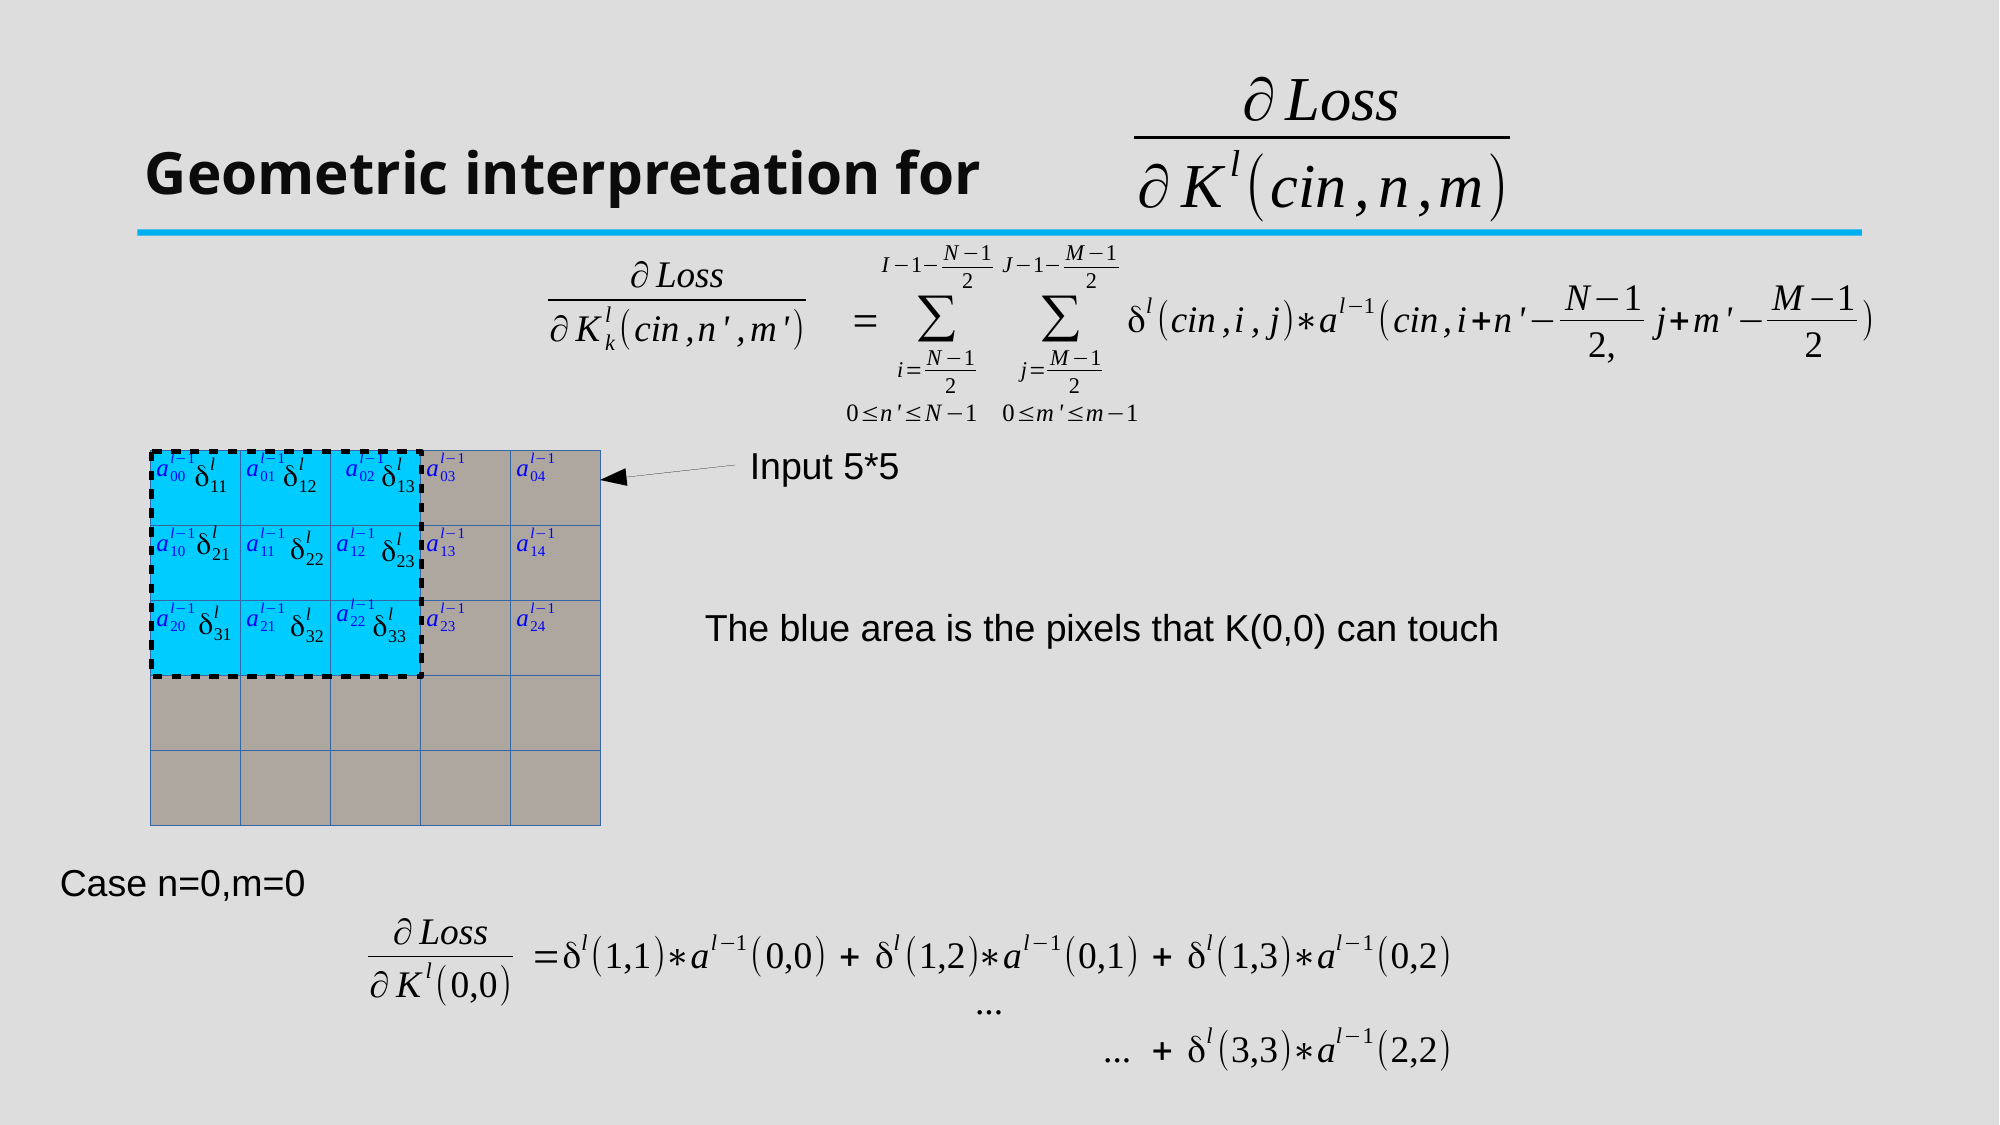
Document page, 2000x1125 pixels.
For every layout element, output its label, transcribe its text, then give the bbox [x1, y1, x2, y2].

chart [240, 595, 413, 647]
chart [339, 450, 471, 497]
text_box [150, 450, 601, 826]
text_box The blue area is the pixels that K(0,0) can touch [690, 600, 1591, 661]
chart [1125, 64, 1519, 225]
chart [540, 254, 814, 355]
text_box Input 5*5 [735, 438, 1021, 496]
title Geometric interpretation for [137, 108, 1863, 233]
chart [510, 450, 561, 485]
chart [240, 450, 323, 497]
text_box Case n=0,m=0 [45, 855, 436, 912]
chart [150, 600, 238, 645]
chart [510, 600, 561, 635]
chart [240, 525, 471, 572]
chart [510, 525, 561, 560]
chart [150, 450, 234, 497]
chart [420, 600, 471, 635]
chart [840, 239, 1880, 427]
text_box [312, 450, 322, 454]
chart [150, 523, 237, 566]
chart [360, 911, 1459, 1073]
text_box [218, 450, 228, 454]
